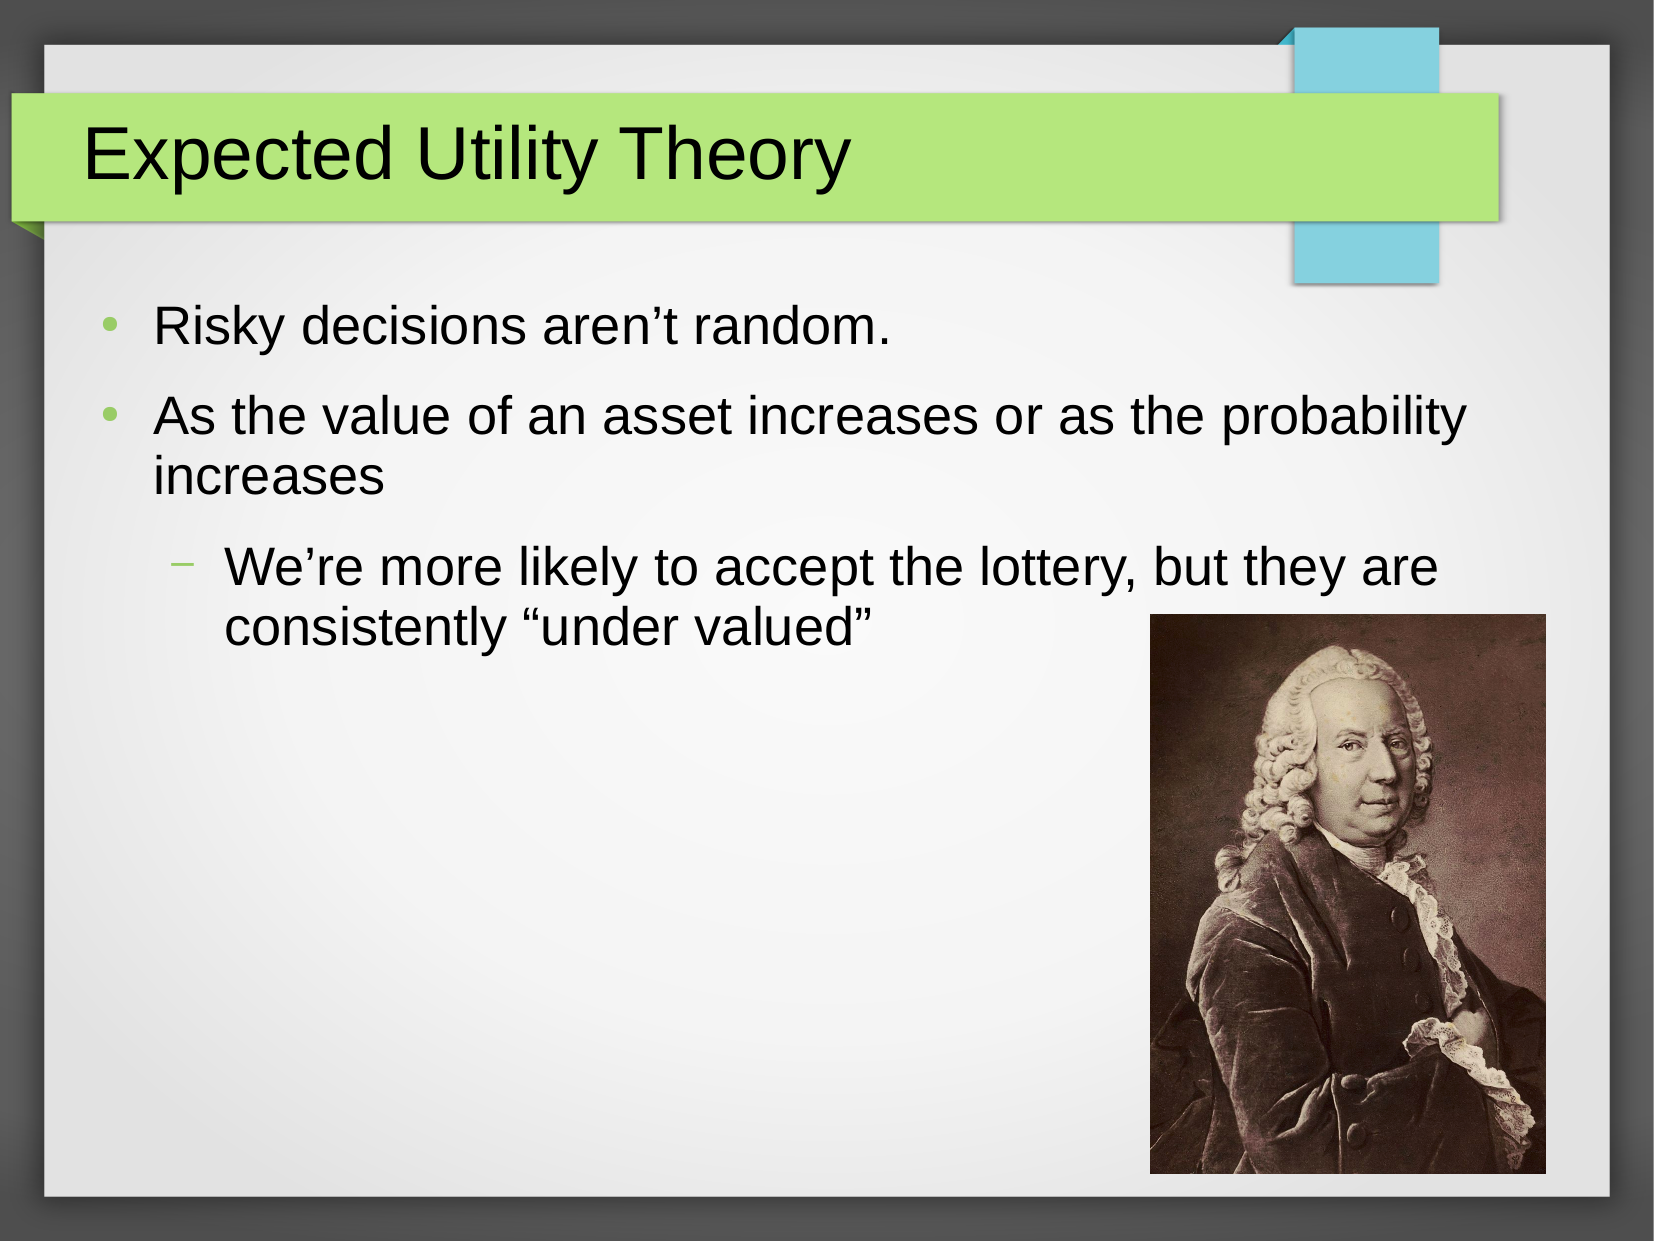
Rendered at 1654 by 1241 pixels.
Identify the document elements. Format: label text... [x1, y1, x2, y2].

picture [0, 0, 1654, 1241]
title Expected Utility Theory [82, 94, 1264, 213]
list Risky decisions aren’t random. As the value of an asset increases or as the probability increases We’re more likely to accept the lottery, but they are consistently “under valued” [82, 295, 1571, 1015]
